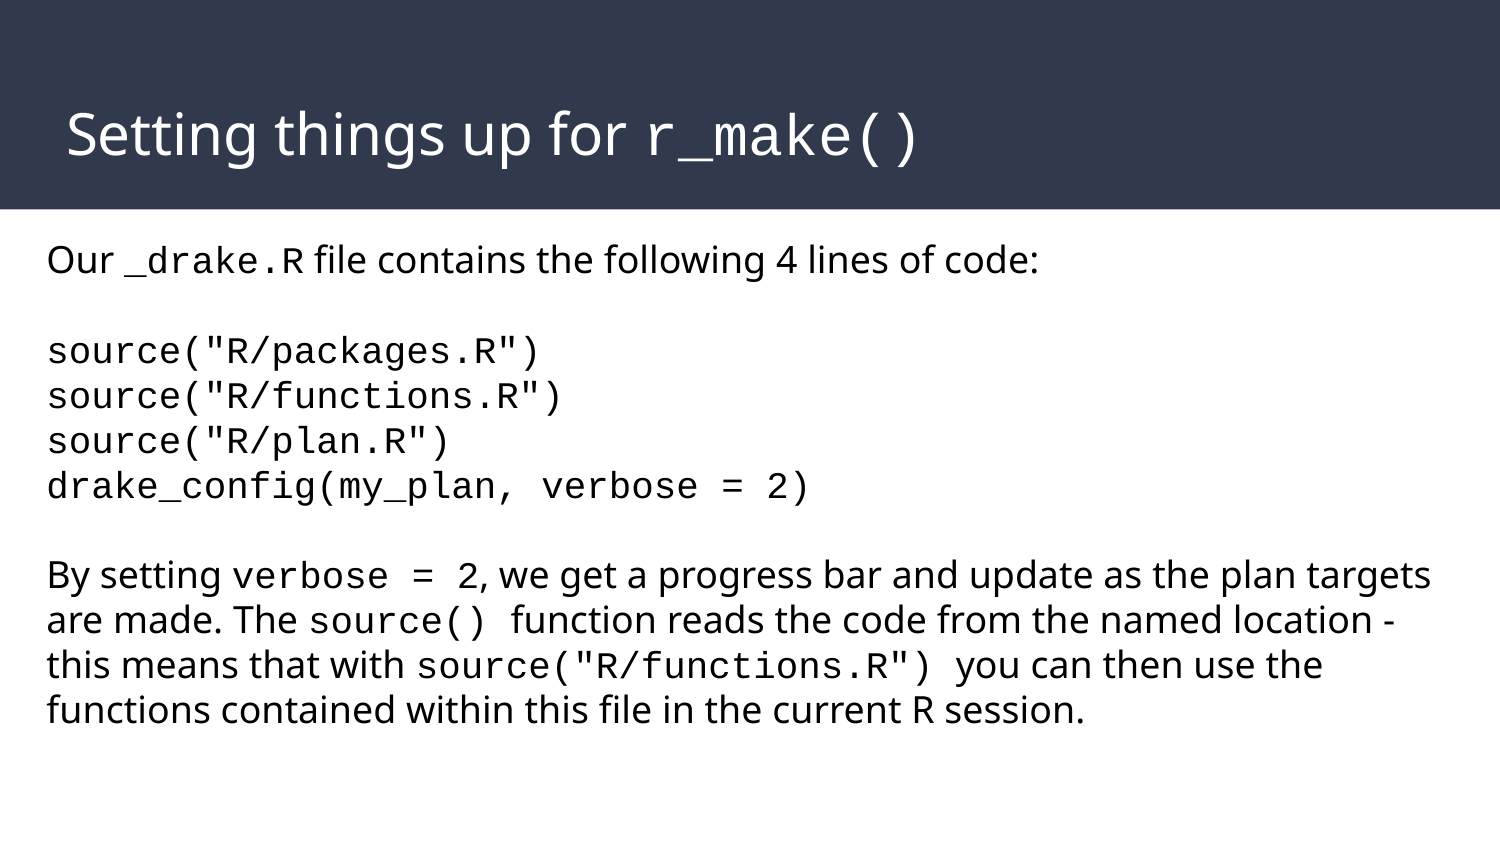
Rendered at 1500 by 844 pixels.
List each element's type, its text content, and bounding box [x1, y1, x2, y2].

text_box Our _drake.R file contains the following 4 lines of code: source("R/packages.R") source("R/functions.R") source("R/plan.R") drake_config(my_plan, verbose = 2) By setting verbose = 2, we get a progress bar and update as the plan targets are made. The source() function reads the code from the named location - this means that with source("R/functions.R") you can then use the functions contained within this file in the current R session. [31, 221, 1463, 812]
title Setting things up for r_make() [51, 82, 1449, 185]
